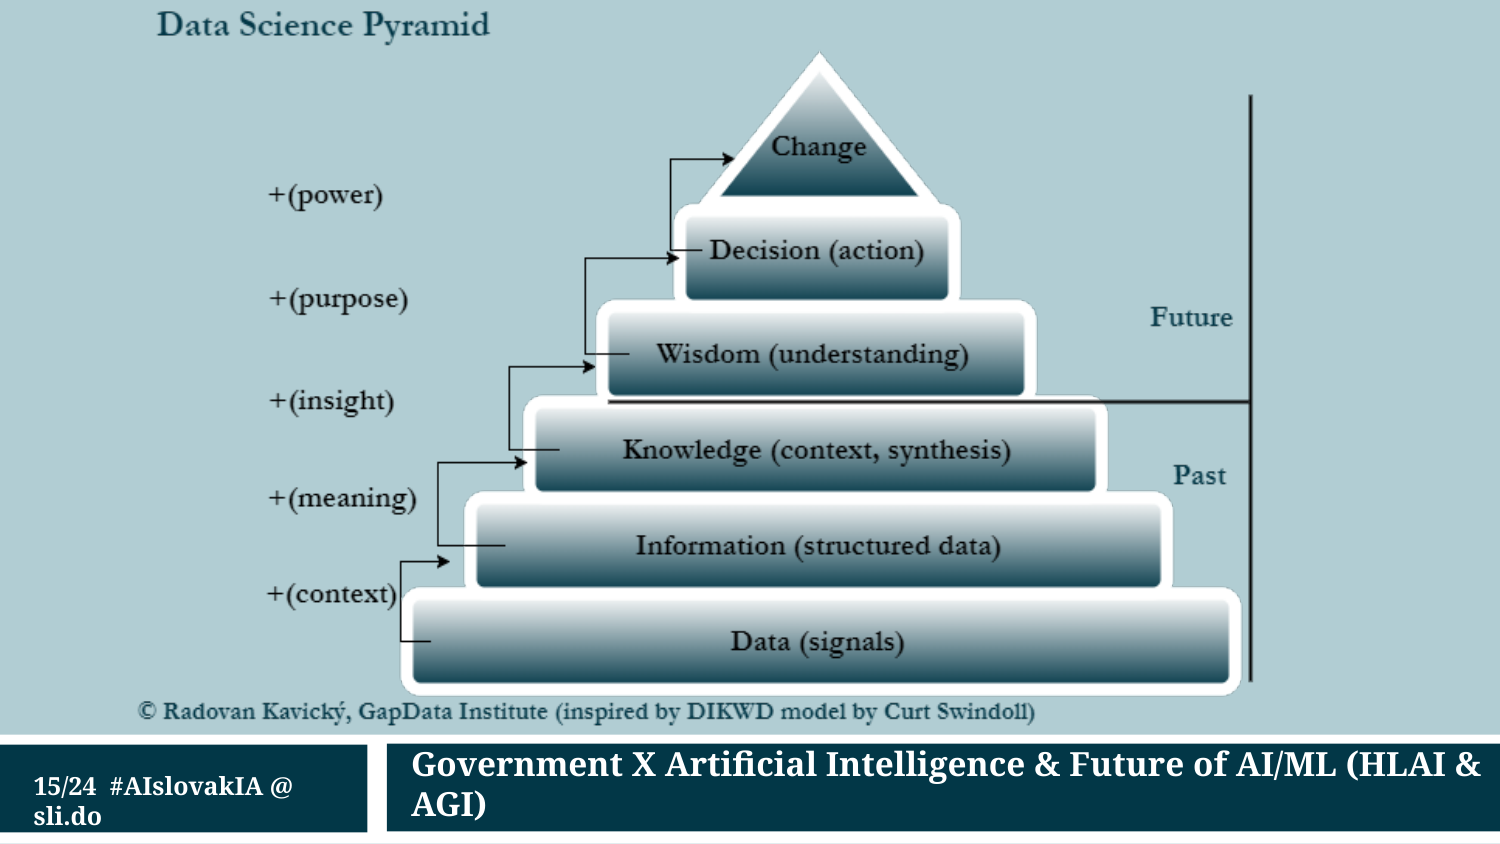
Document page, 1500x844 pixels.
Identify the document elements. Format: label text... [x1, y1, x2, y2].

picture [135, 0, 1261, 732]
text_box Government X Artificial Intelligence & Future of AI/ML (HLAI & AGI) [400, 740, 1500, 826]
text_box 15/24 #AIslovakIA @ sli.do [22, 764, 362, 808]
